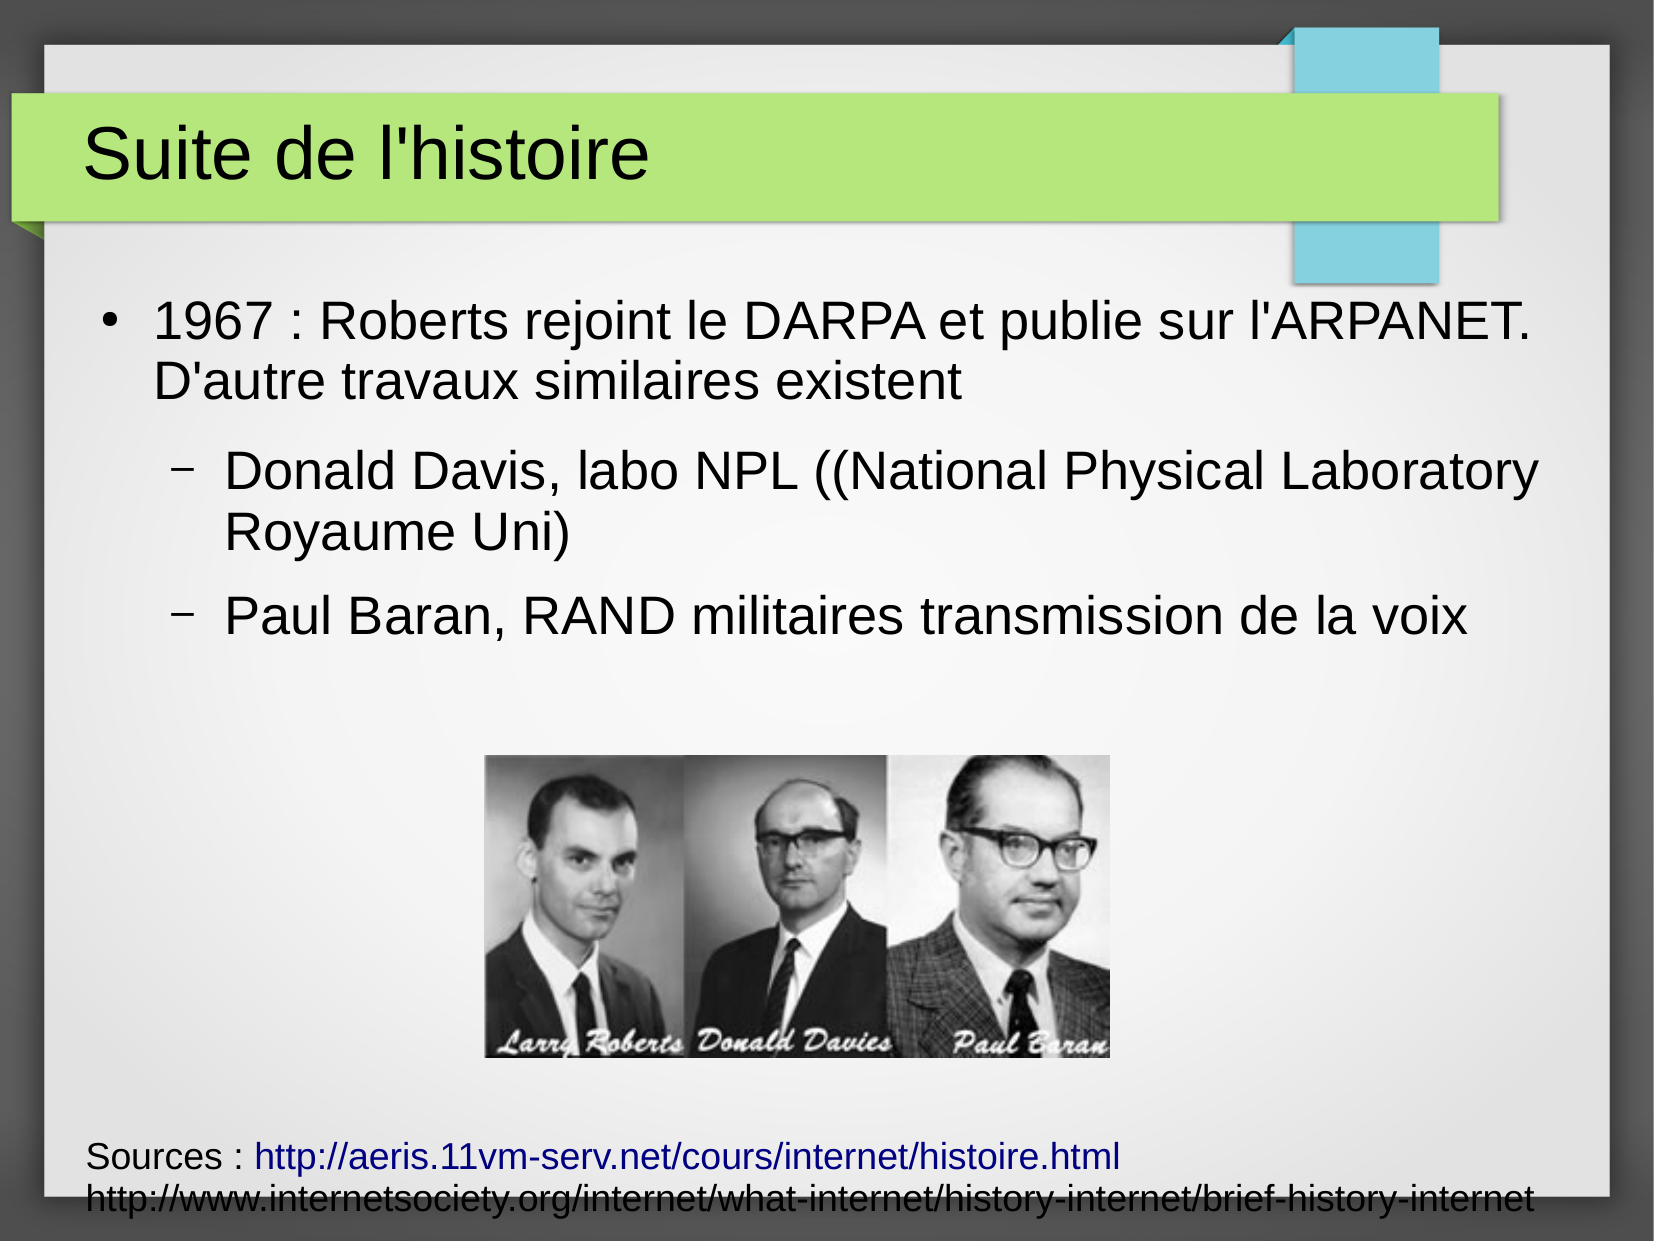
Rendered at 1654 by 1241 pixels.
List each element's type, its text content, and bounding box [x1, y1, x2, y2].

list 1967 : Roberts rejoint le DARPA et publie sur l'ARPANET. D'autre travaux similaires existent Donald Davis, labo NPL ((National Physical Laboratory Royaume Uni) Paul Baran, RAND militaires transmission de la voix [82, 290, 1571, 1010]
picture [0, 0, 1654, 1241]
text_box Sources : http://aeris.11vm-serv.net/cours/internet/histoire.html http://www.internetsociety.org/internet/what-internet/history-internet/brief-history-internet [70, 1127, 1551, 1227]
title Suite de l'histoire [82, 94, 1264, 213]
